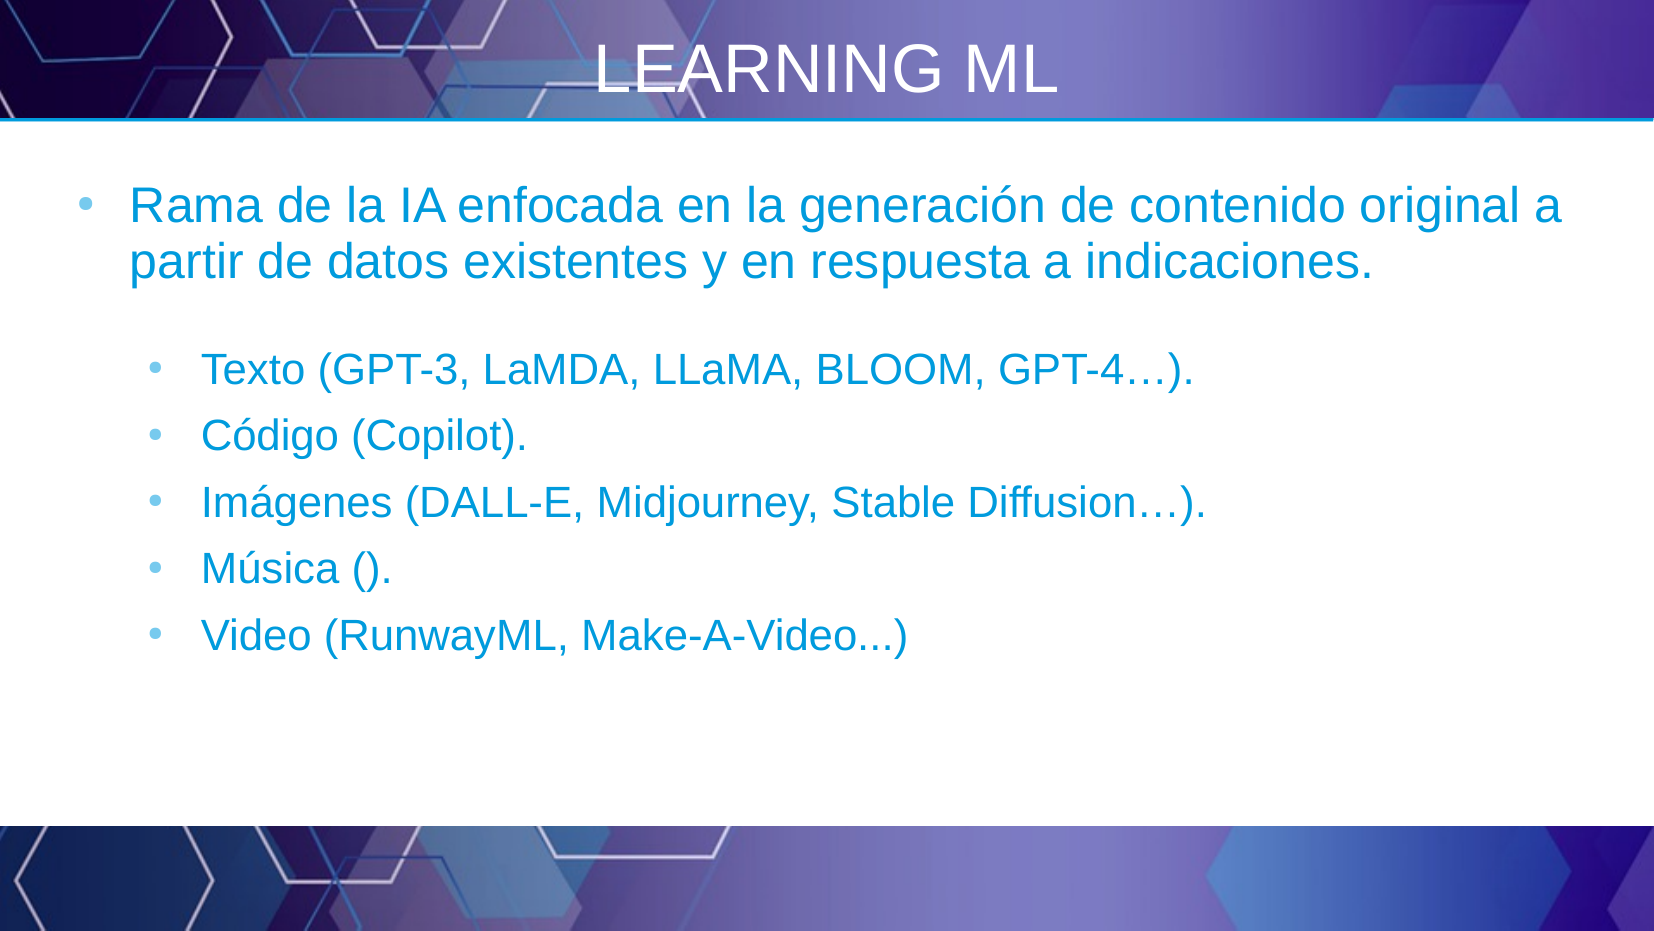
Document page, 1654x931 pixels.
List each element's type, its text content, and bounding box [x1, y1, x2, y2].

picture [0, 826, 1654, 931]
title LEARNING ML [59, 29, 1595, 108]
list Rama de la IA enfocada en la generación de contenido original a partir de datos existentes y en respuesta a indicaciones. Texto (GPT-3, LaMDA, LLaMA, BLOOM, GPT-4…). Código (Copilot). Imágenes (DALL-E, Midjourney, Stable Diffusion…). Música (). Video (RunwayML, Make-A-Video...) [59, 177, 1595, 768]
picture [0, 0, 1654, 117]
